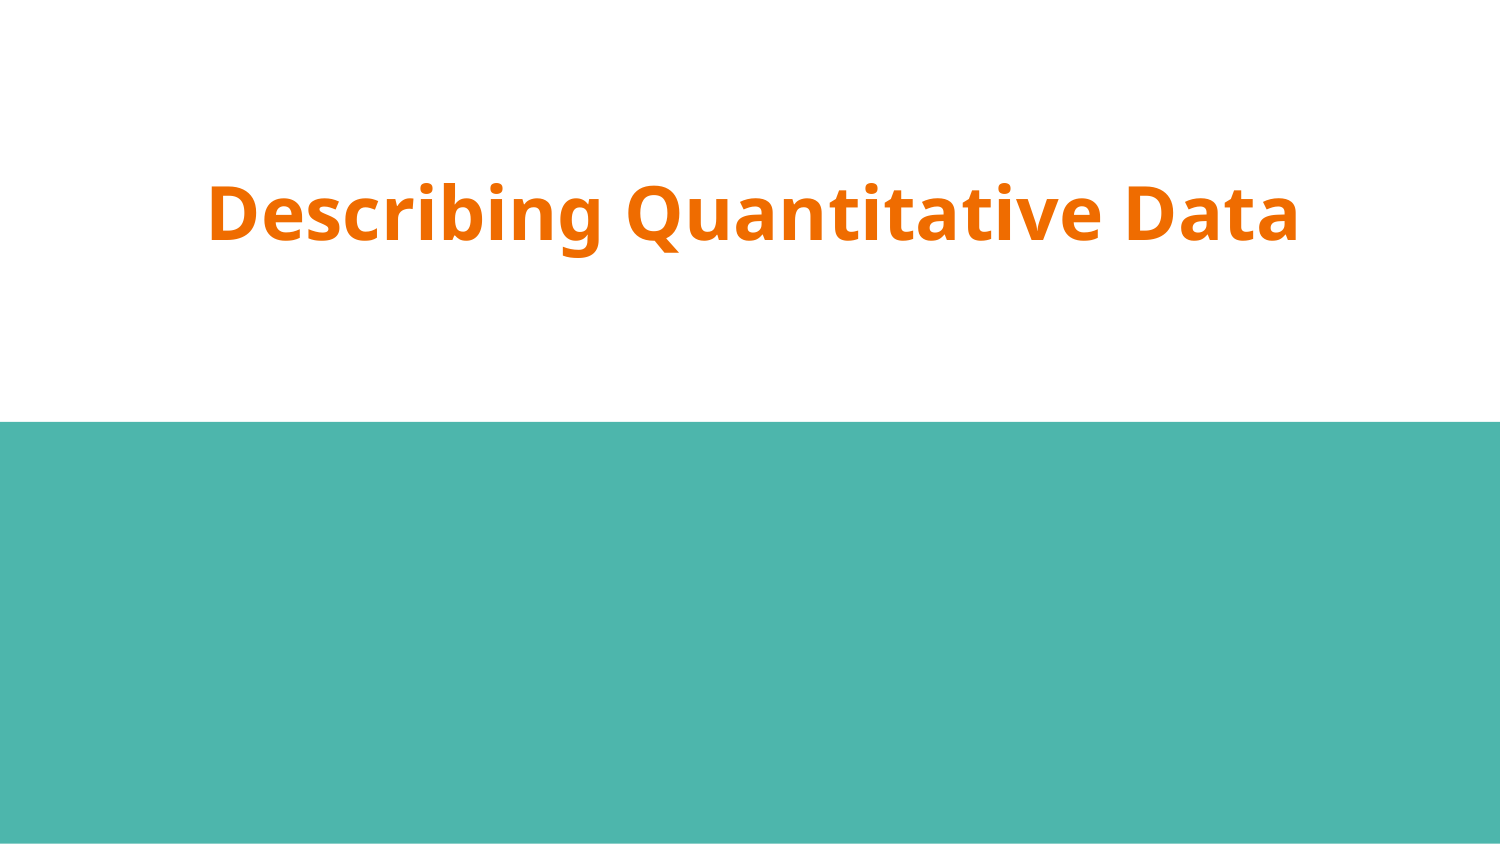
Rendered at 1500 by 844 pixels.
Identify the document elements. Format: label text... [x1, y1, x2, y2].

title Describing Quantitative Data [51, 133, 1458, 289]
